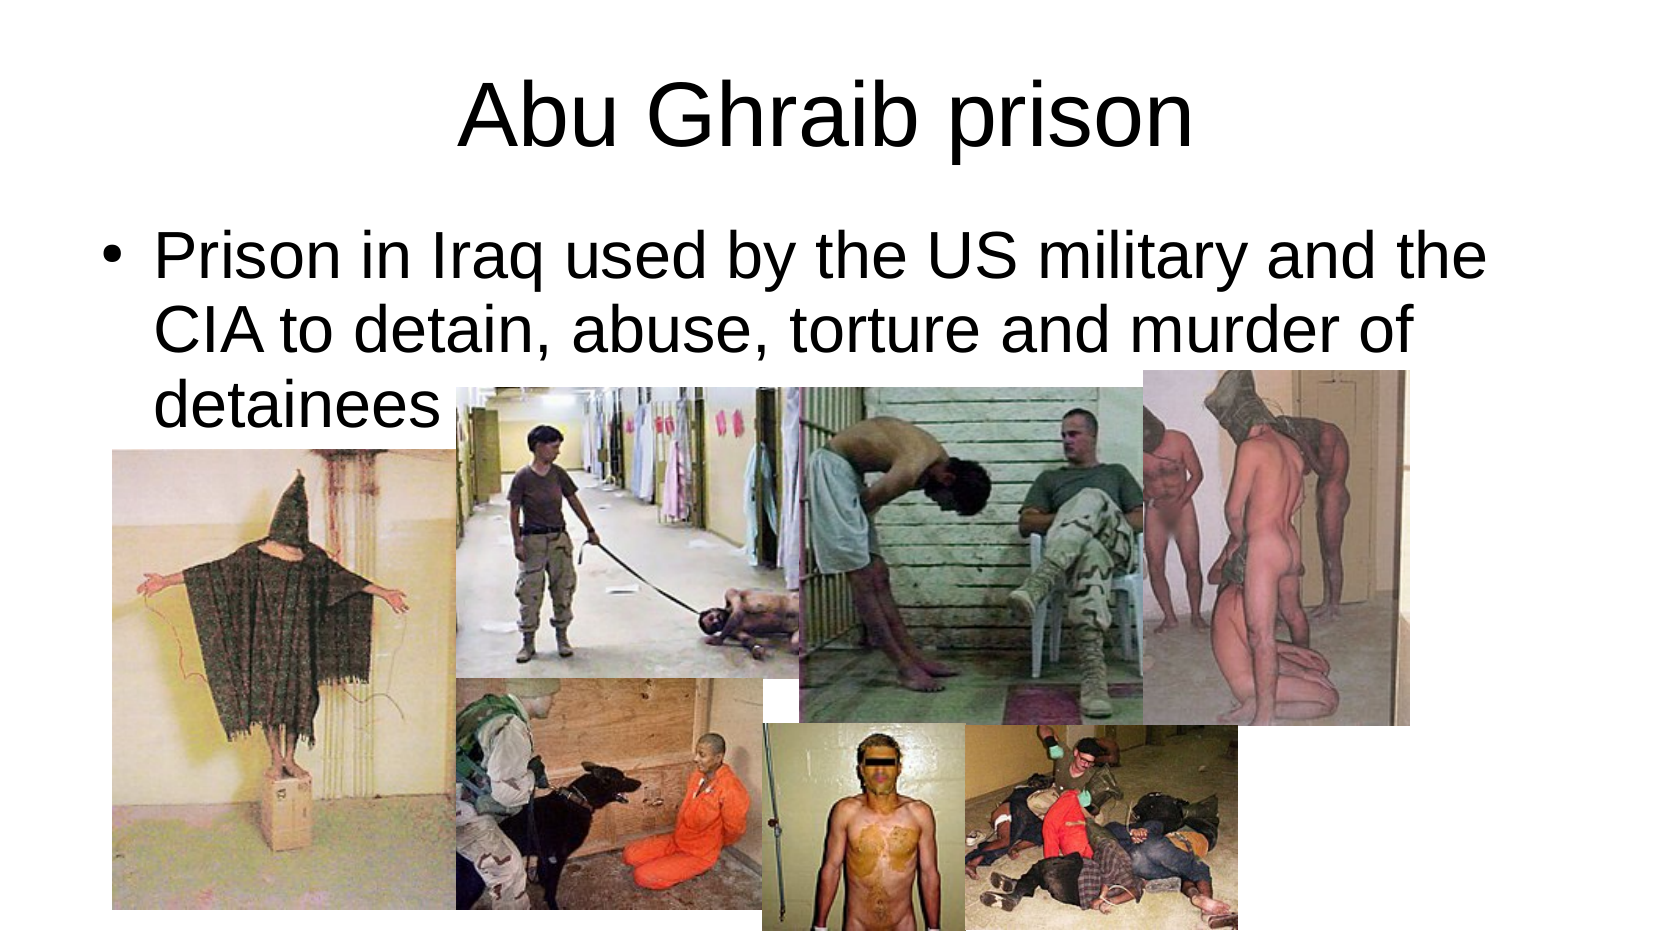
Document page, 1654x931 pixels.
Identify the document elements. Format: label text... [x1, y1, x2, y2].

list Prison in Iraq used by the US military and the CIA to detain, abuse, torture and murder of detainees [82, 217, 1571, 451]
picture [112, 370, 1410, 931]
title Abu Ghraib prison [82, 37, 1571, 193]
